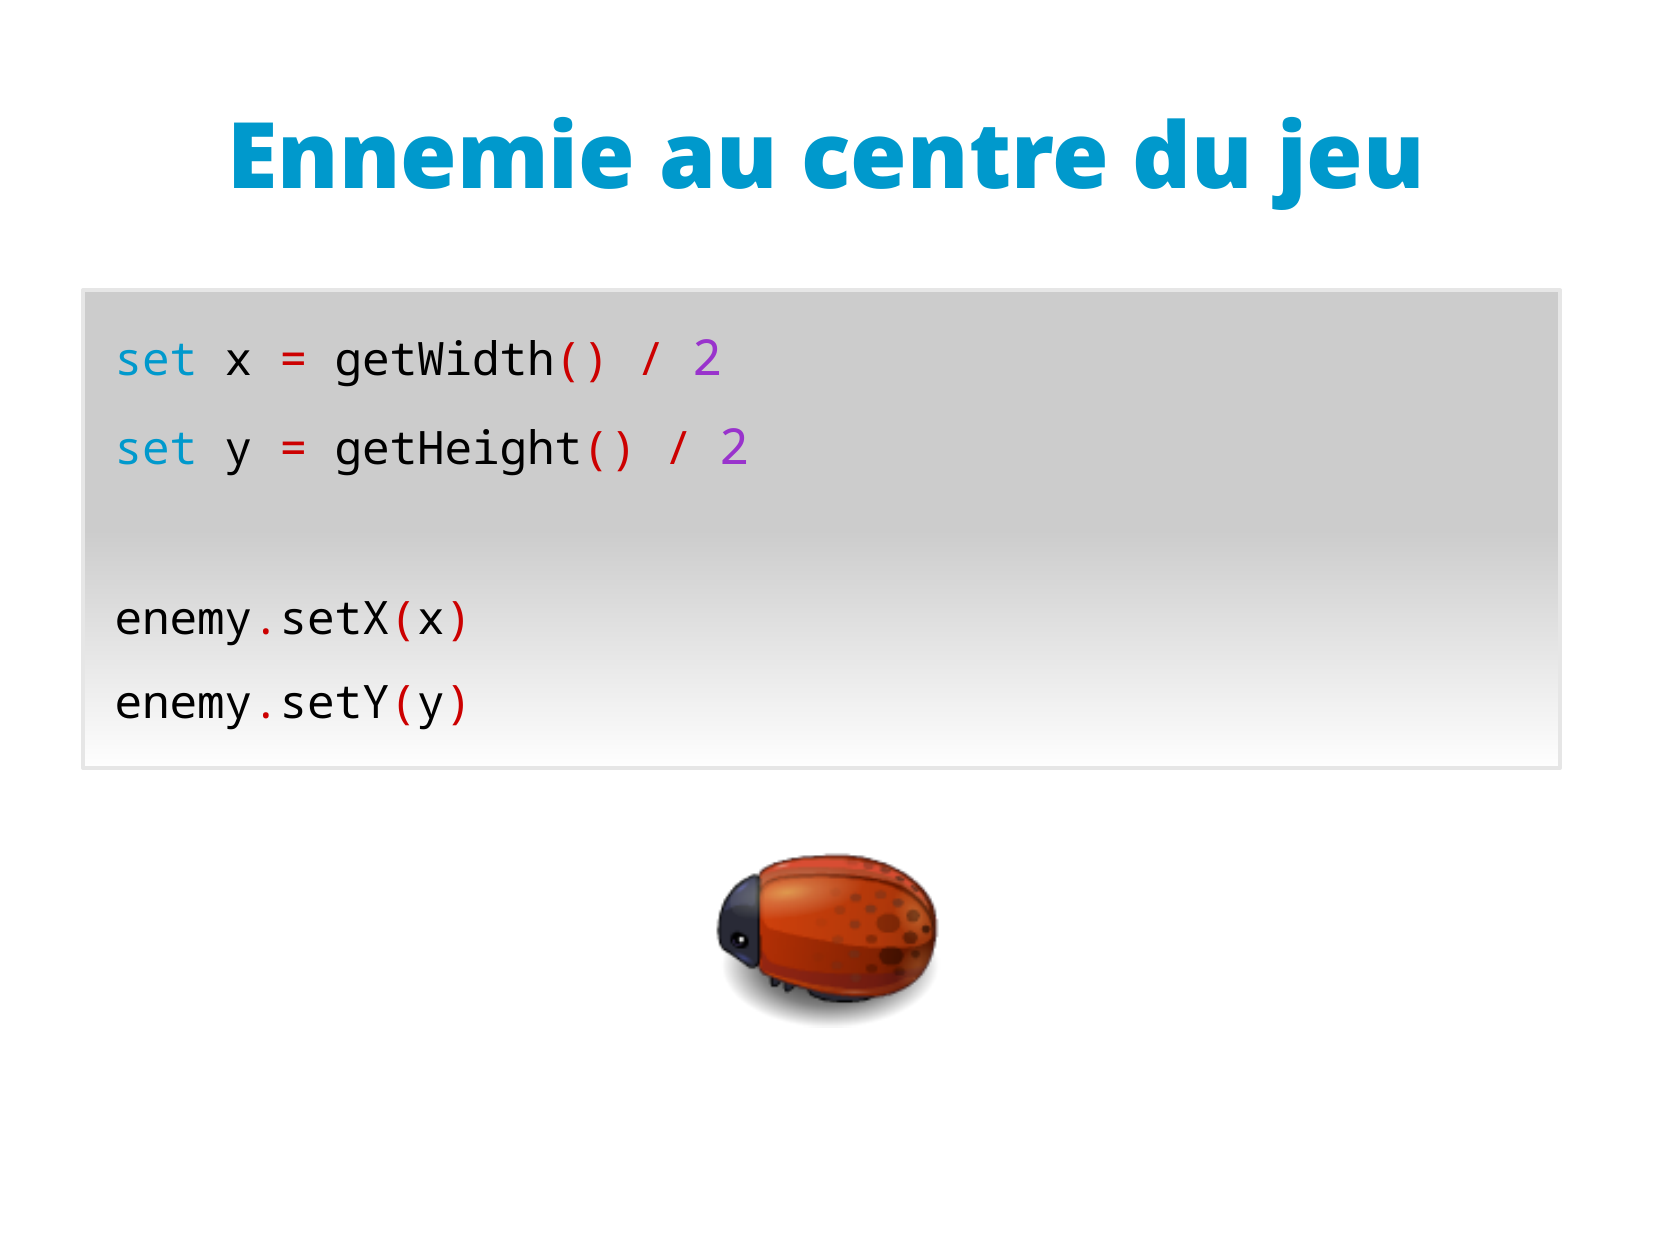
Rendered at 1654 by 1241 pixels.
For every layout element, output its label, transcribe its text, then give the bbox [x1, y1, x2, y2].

list set x = getWidth() / 2 set y = getHeight() / 2 enemy.setX(x) enemy.setY(y) [82, 290, 1561, 768]
picture [713, 827, 941, 1028]
title Ennemie au centre du jeu [82, 49, 1571, 257]
